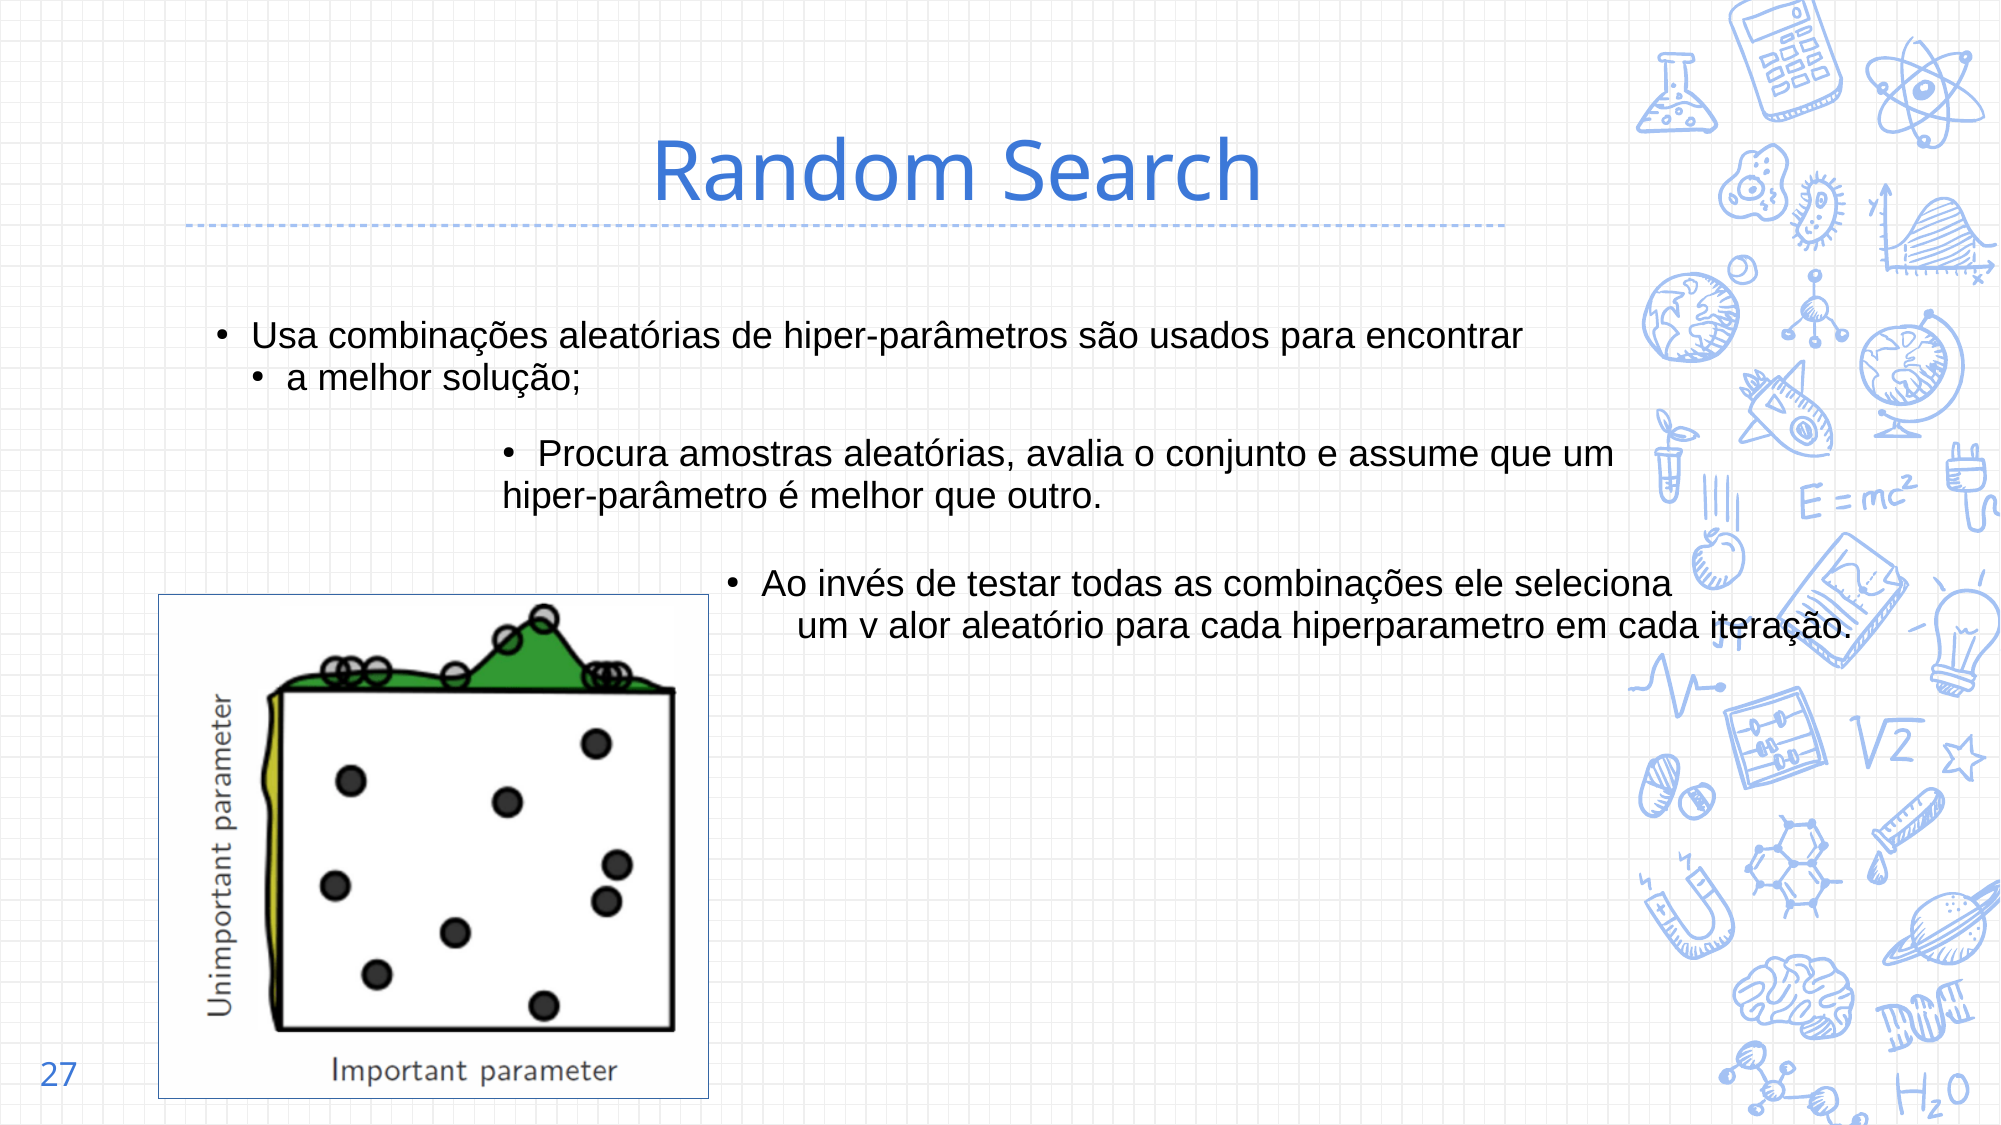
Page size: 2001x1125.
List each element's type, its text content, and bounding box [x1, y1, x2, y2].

picture [158, 594, 709, 1099]
text_box Ao invés de testar todas as combinações ele seleciona um v alor aleatório para cada hiperparametro em cada iteração. [711, 555, 1869, 654]
text_box Usa combinações aleatórias de hiper-parâmetros são usados para encontrar a melhor solução; [200, 307, 1539, 406]
text_box Random Search [163, 49, 1753, 237]
text_box Procura amostras aleatórias, avalia o conjunto e assume que um hiper-parâmetro é melhor que outro. [487, 425, 1630, 524]
text_box <número> [19, 1032, 140, 1119]
